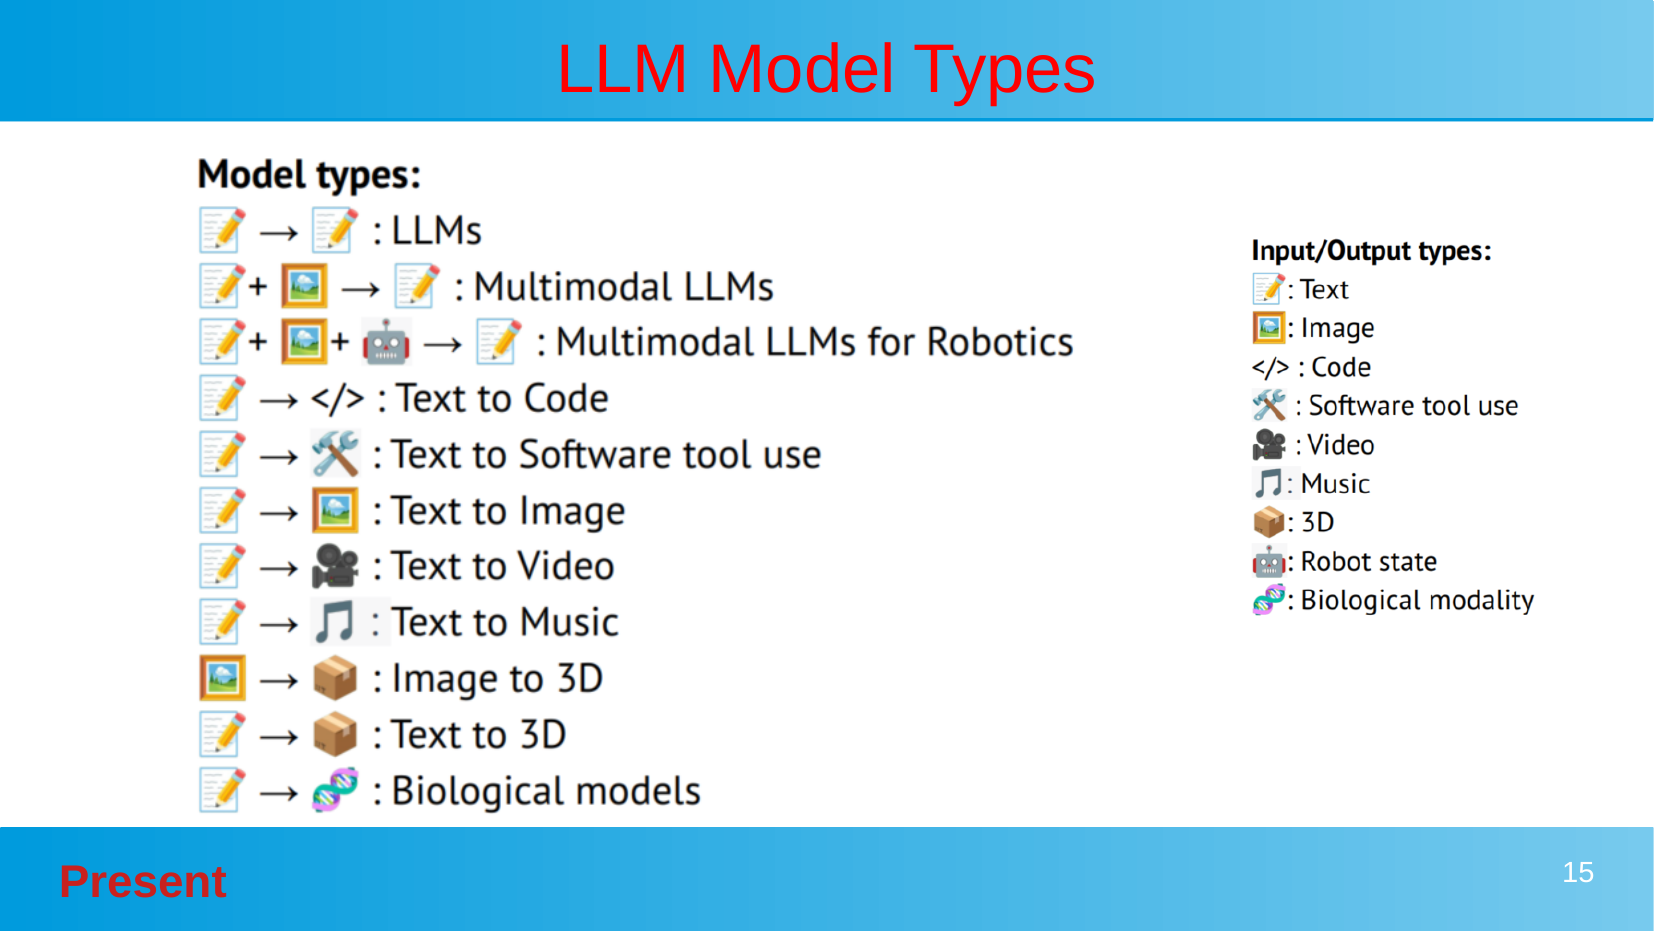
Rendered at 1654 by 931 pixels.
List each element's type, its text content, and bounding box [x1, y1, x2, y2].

picture [1239, 224, 1576, 627]
title LLM Model Types [59, 29, 1595, 108]
picture [161, 132, 1126, 826]
